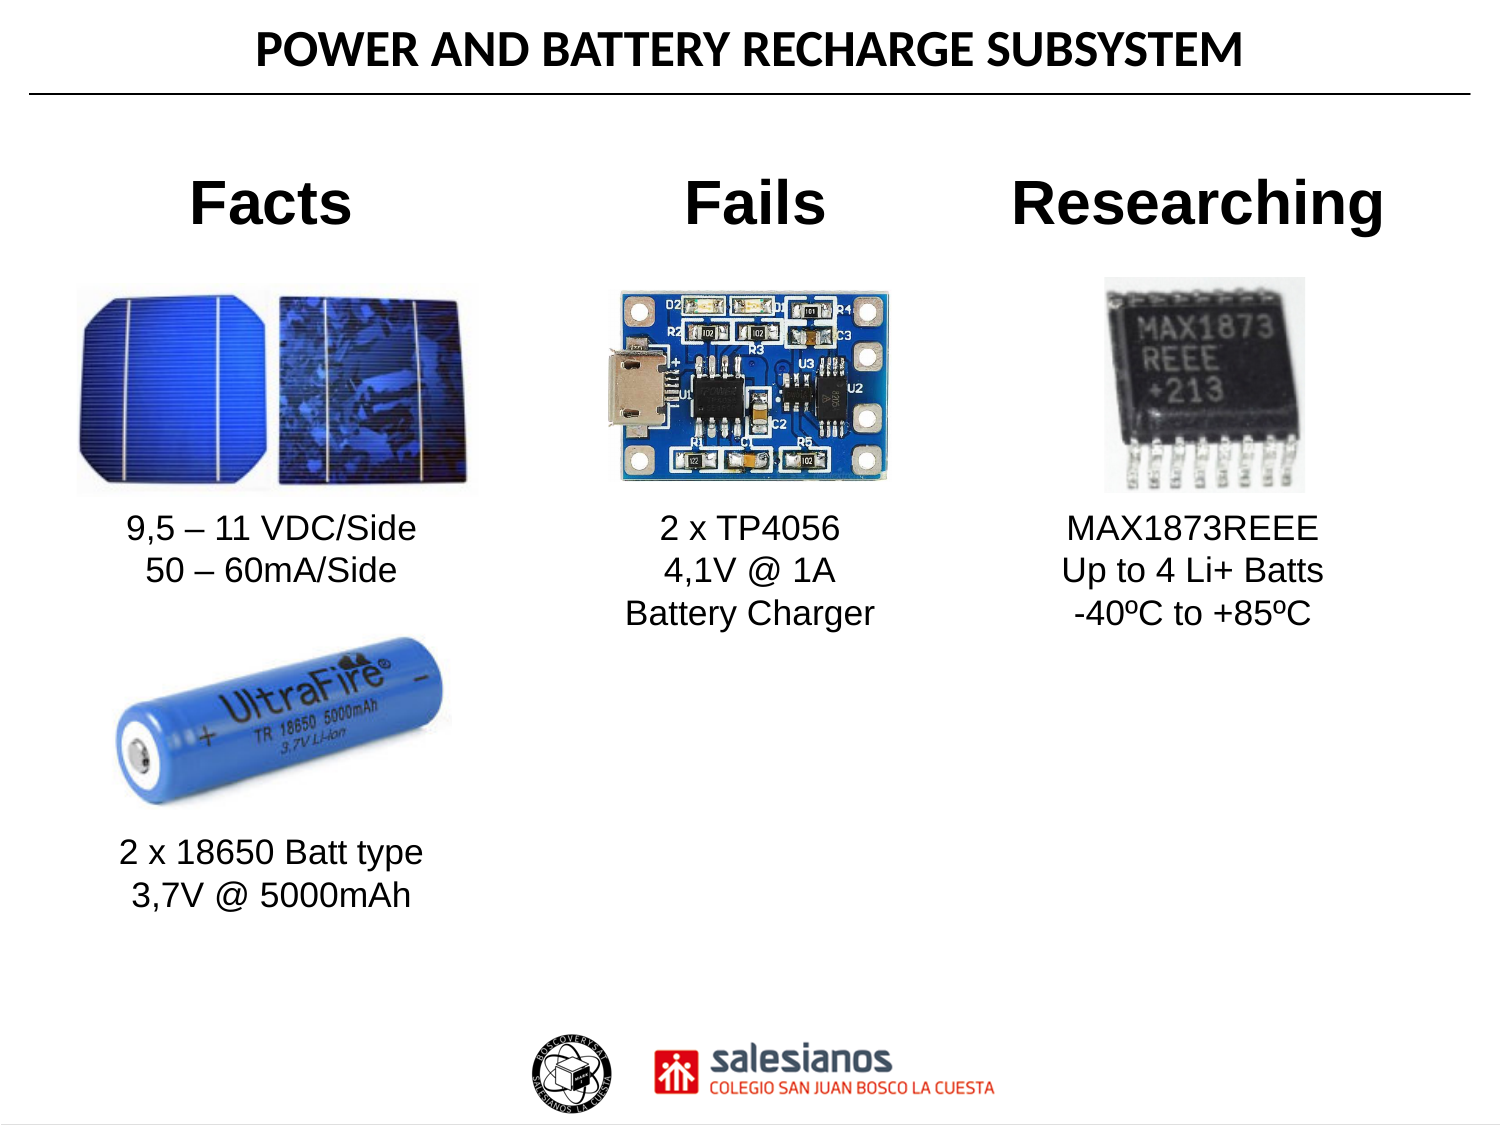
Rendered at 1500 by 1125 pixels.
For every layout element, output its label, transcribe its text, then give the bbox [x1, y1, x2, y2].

text_box Fails [584, 154, 928, 245]
text_box 2 x 18650 Batt type 3,7V @ 5000mAh [100, 822, 443, 923]
text_box 2 x TP4056 4,1V @ 1A Battery Charger [578, 497, 922, 640]
text_box 9,5 – 11 VDC/Side 50 – 60mA/Side [100, 497, 443, 598]
text_box Facts [100, 154, 443, 245]
text_box MAX1873REEE Up to 4 Li+ Batts -40ºC to +85ºC [1021, 497, 1365, 640]
text_box Researching [992, 154, 1406, 245]
text_box POWER AND BATTERY RECHARGE SUBSYSTEM [23, 7, 1477, 85]
picture [0, 0, 1500, 1125]
